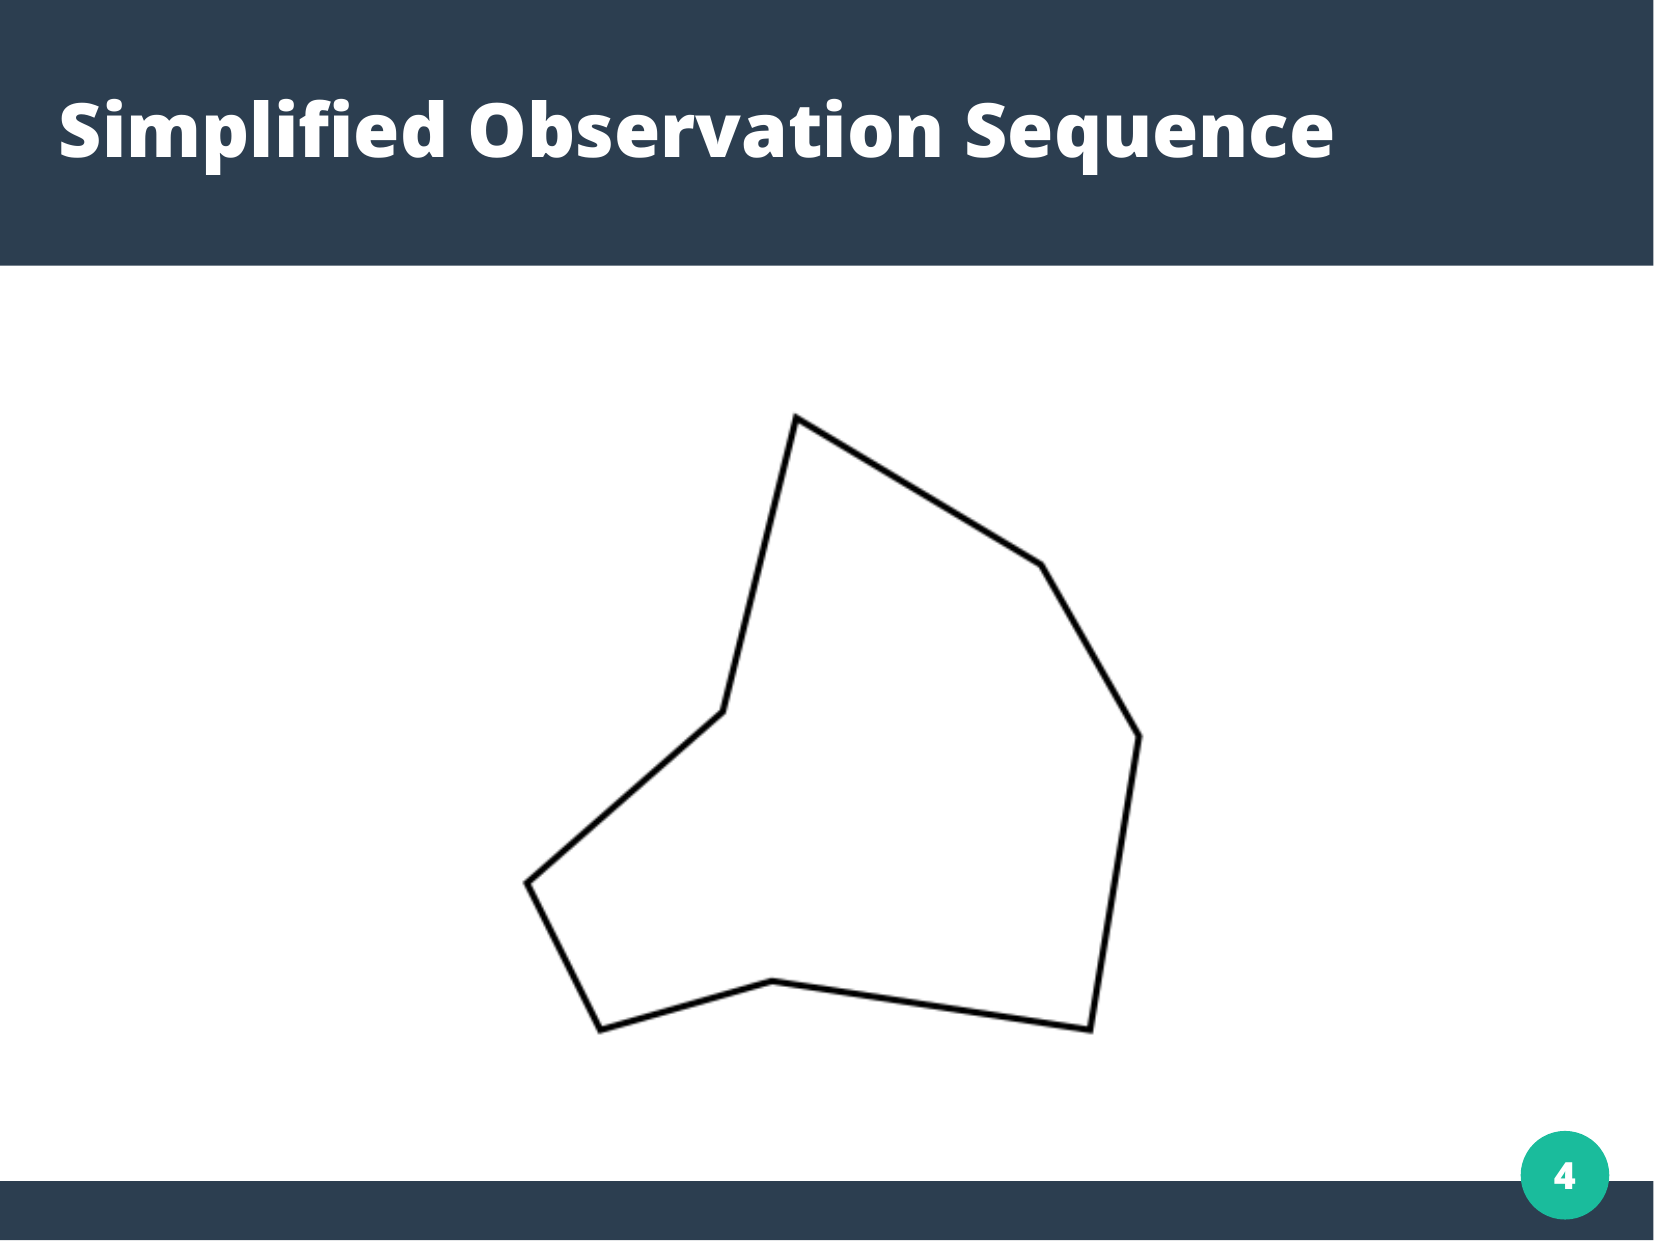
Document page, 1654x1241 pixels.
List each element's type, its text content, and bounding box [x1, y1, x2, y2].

title Simplified Observation Sequence [59, 49, 1595, 207]
picture [405, 296, 1262, 1154]
